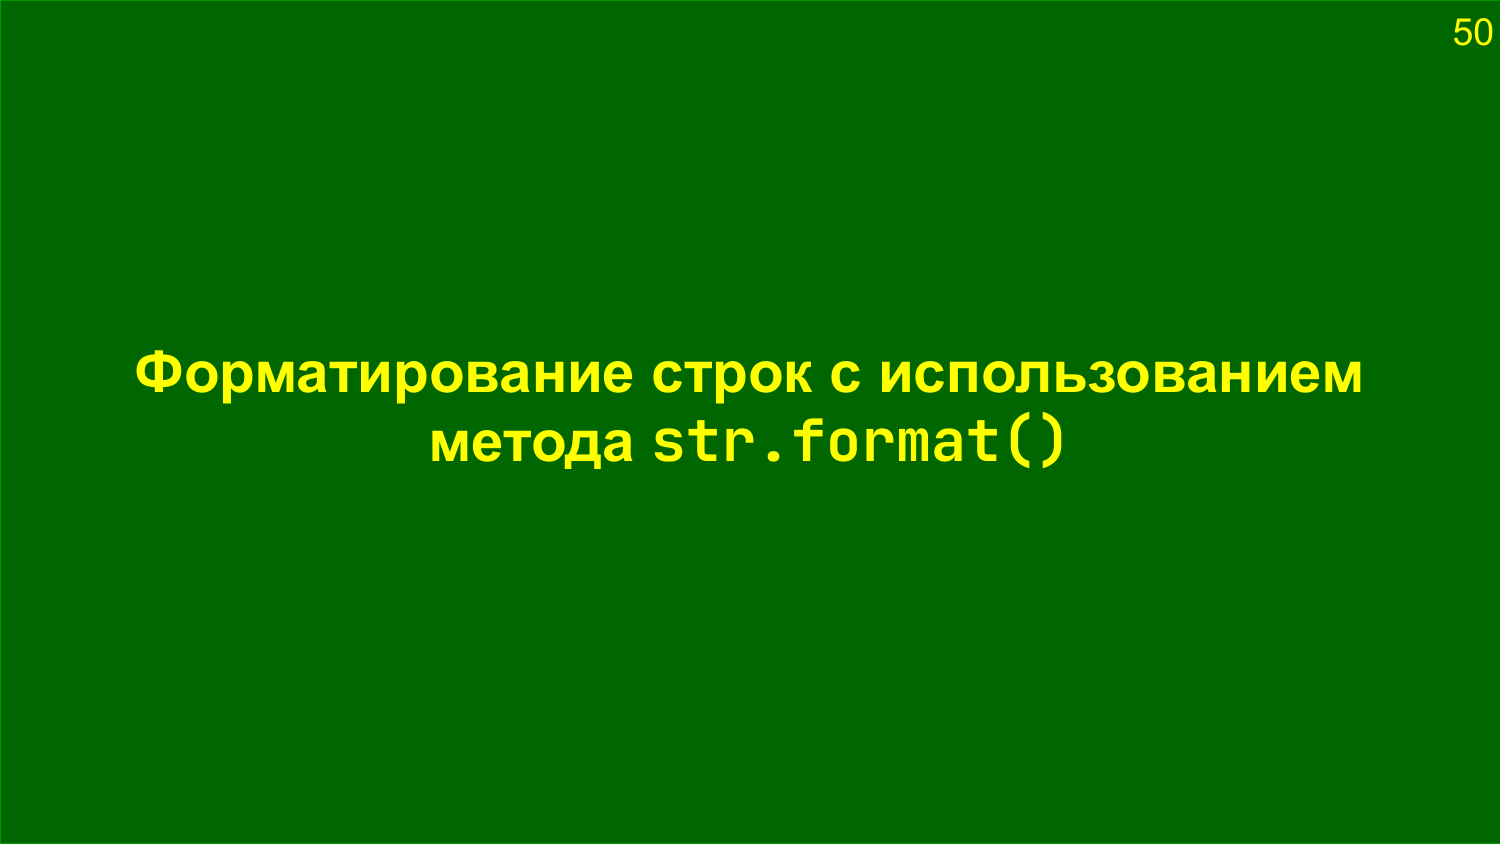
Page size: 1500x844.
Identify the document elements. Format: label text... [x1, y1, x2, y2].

title Форматирование строк с использованием метода str.format() [75, 277, 1425, 539]
